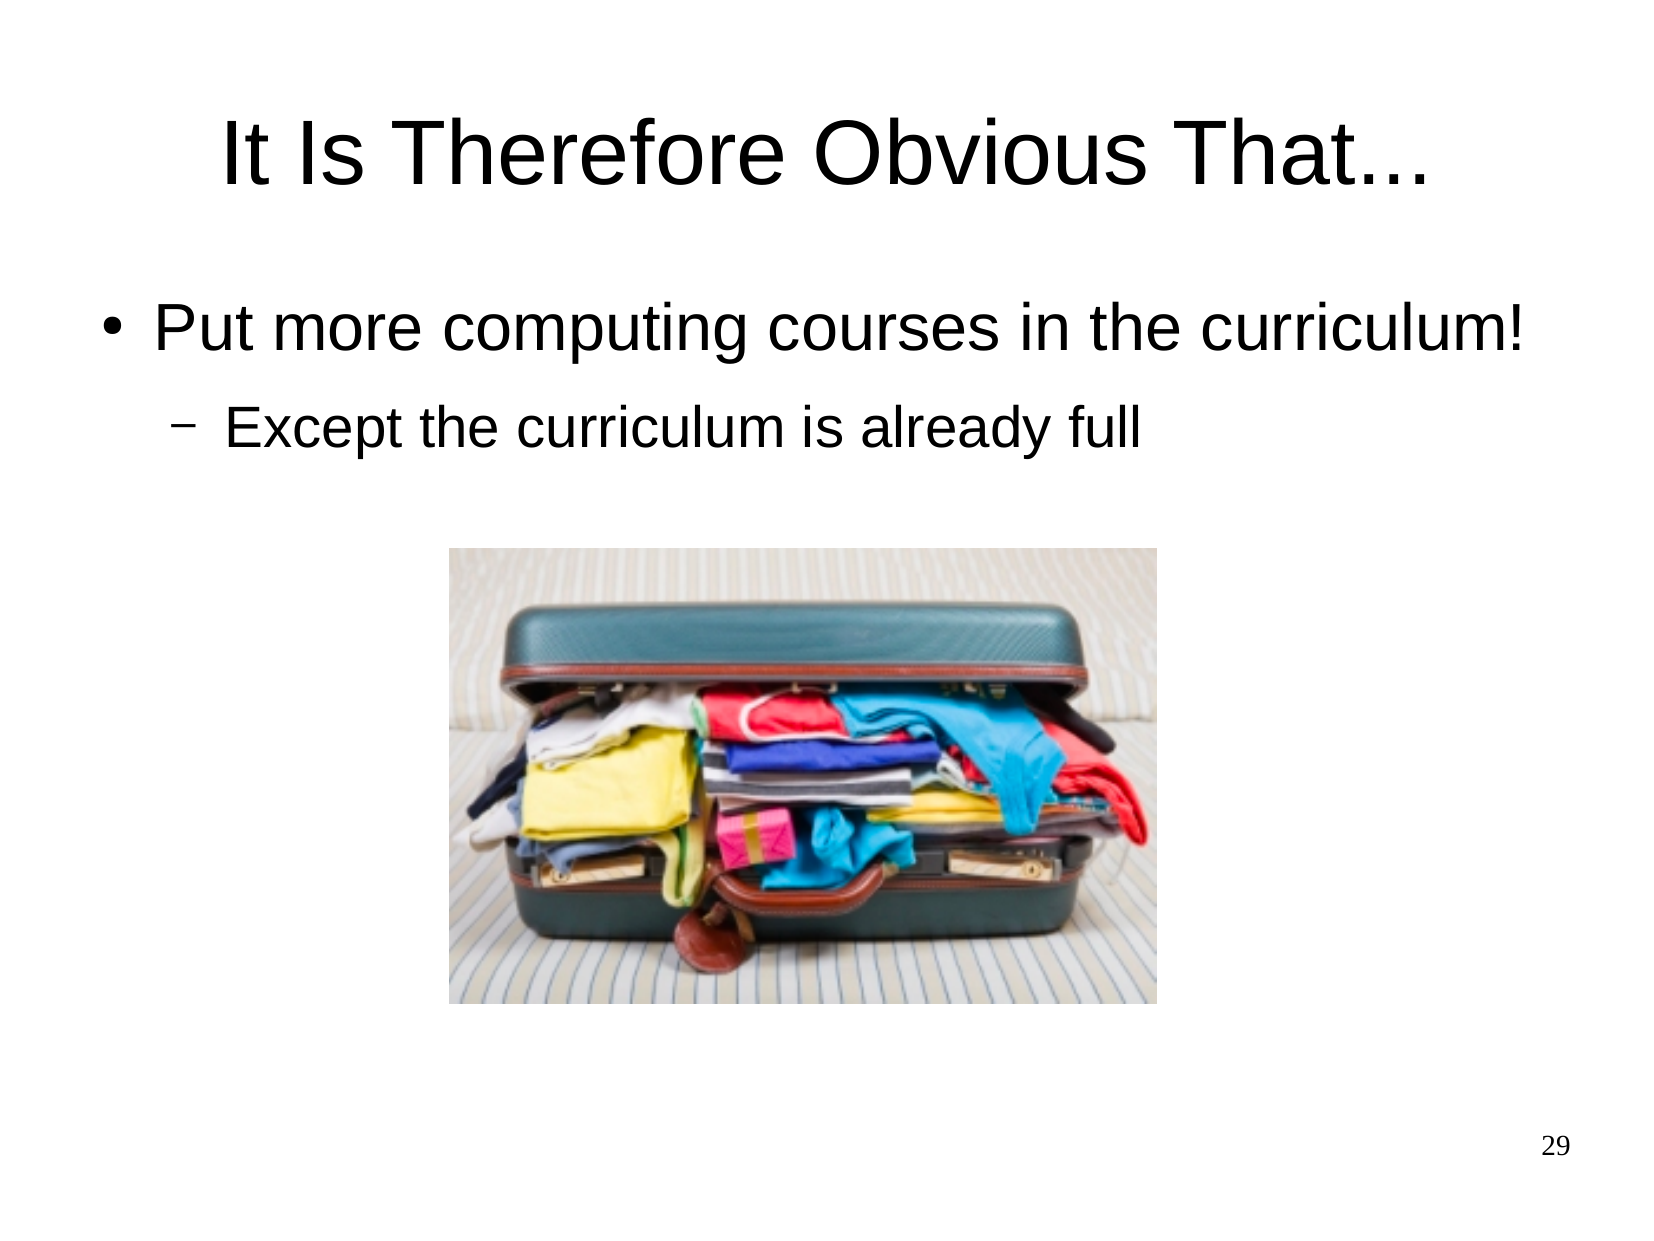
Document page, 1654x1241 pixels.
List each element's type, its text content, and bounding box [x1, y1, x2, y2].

picture [449, 548, 1157, 1004]
list Put more computing courses in the curriculum! Except the curriculum is already full [82, 290, 1538, 497]
title It Is Therefore Obvious That... [82, 49, 1571, 257]
